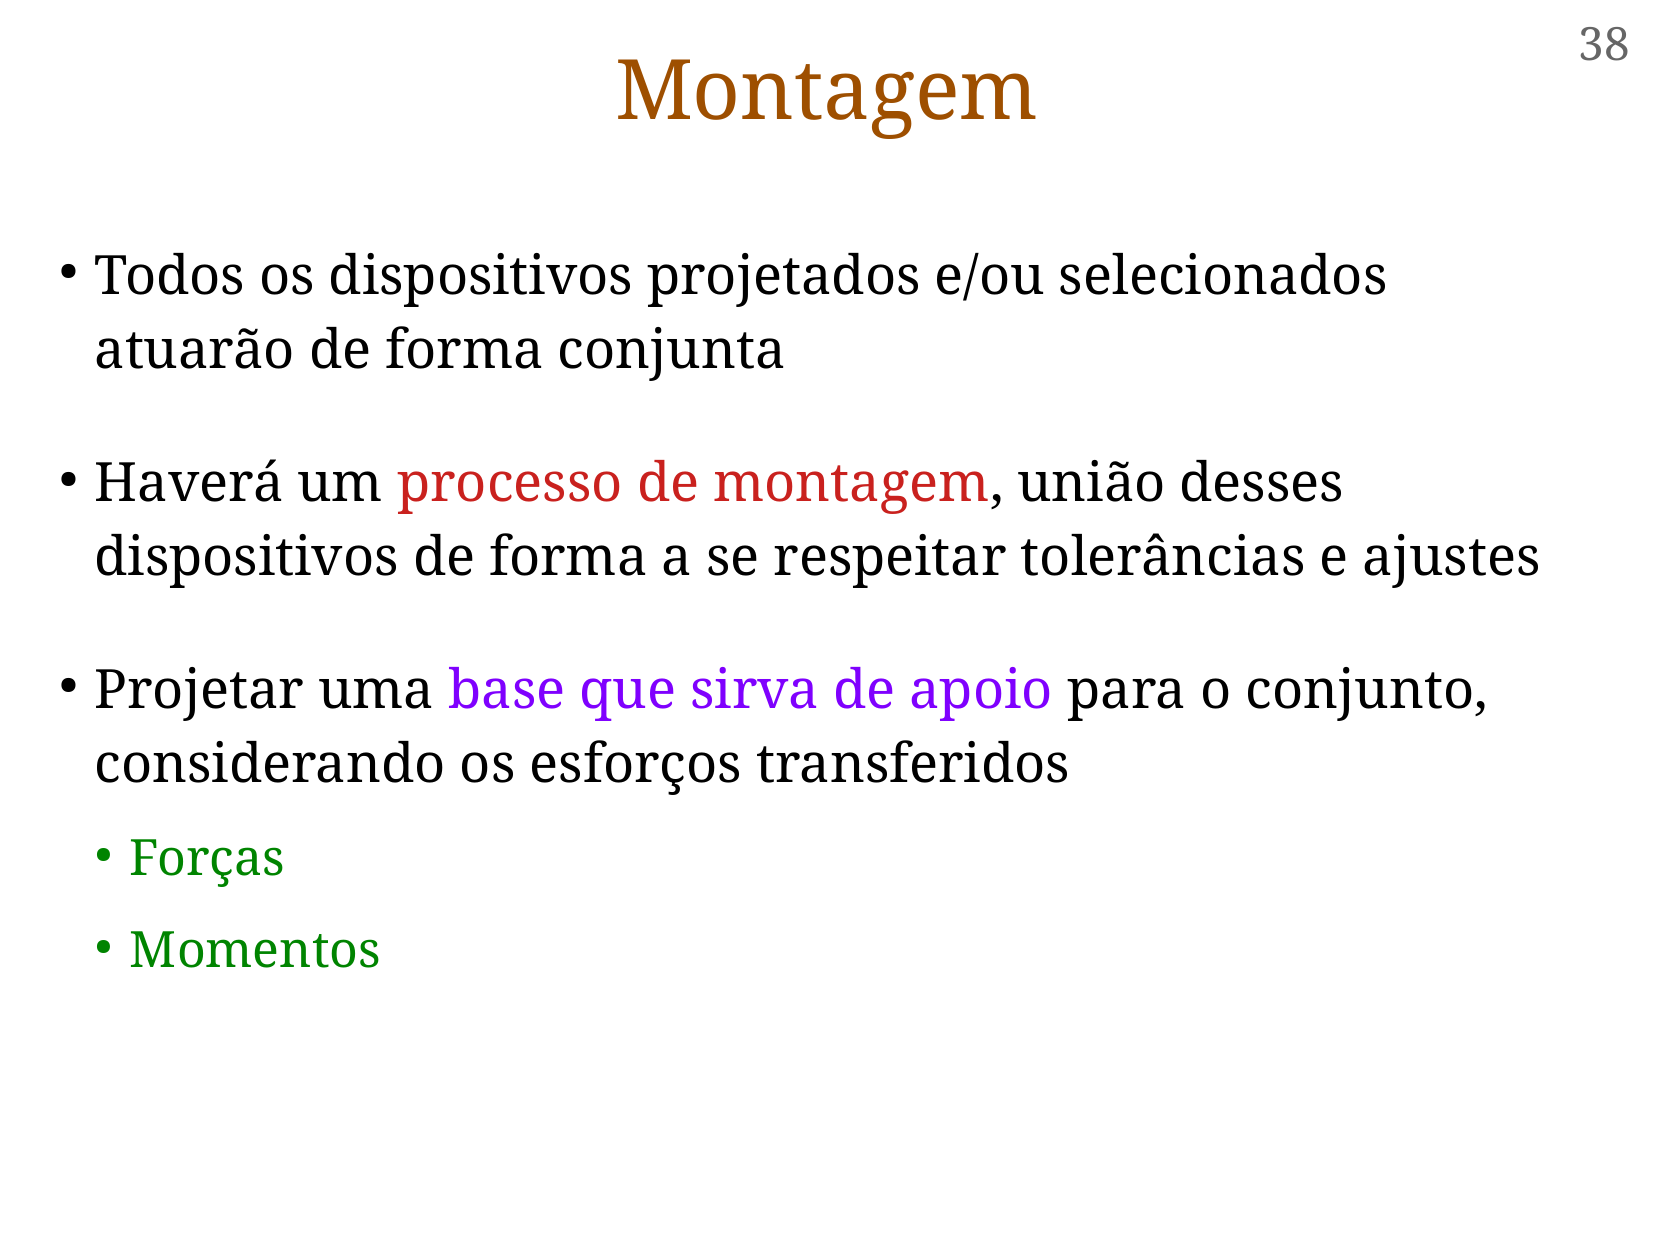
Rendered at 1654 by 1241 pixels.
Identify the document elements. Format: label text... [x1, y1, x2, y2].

list Todos os dispositivos projetados e/ou selecionados atuarão de forma conjunta Haverá um processo de montagem, união desses dispositivos de forma a se respeitar tolerâncias e ajustes Projetar uma base que sirva de apoio para o conjunto, considerando os esforços transferidos Forças Momentos [59, 236, 1595, 1211]
title Montagem [59, 29, 1595, 148]
